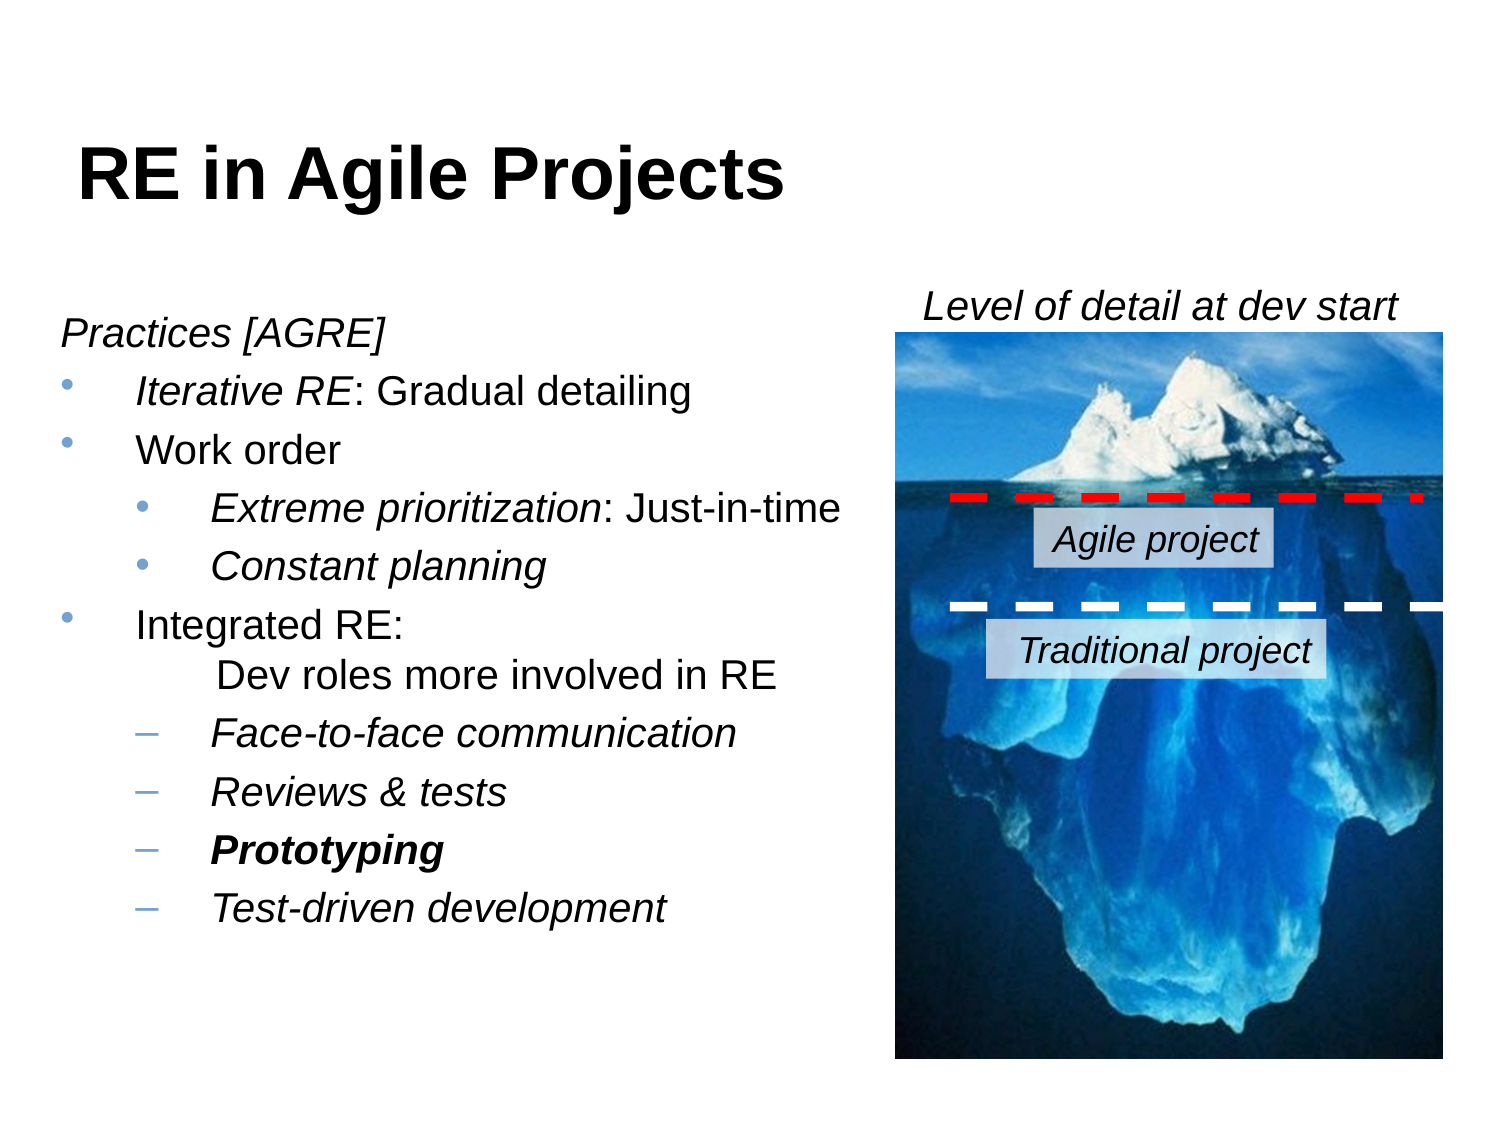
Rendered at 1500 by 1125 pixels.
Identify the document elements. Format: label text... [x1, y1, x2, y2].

title RE in Agile Projects [62, 81, 1158, 222]
text_box Practices [AGRE] Iterative RE: Gradual detailing Work order Extreme prioritization: Just-in-time Constant planning Integrated RE: Dev roles more involved in RE Face-to-face communication Reviews & tests Prototyping Test-driven development [45, 298, 866, 939]
picture [895, 332, 1443, 1059]
text_box Level of detail at dev start [907, 271, 1466, 337]
text_box Agile project [1033, 507, 1274, 568]
text_box Traditional project [986, 618, 1327, 679]
